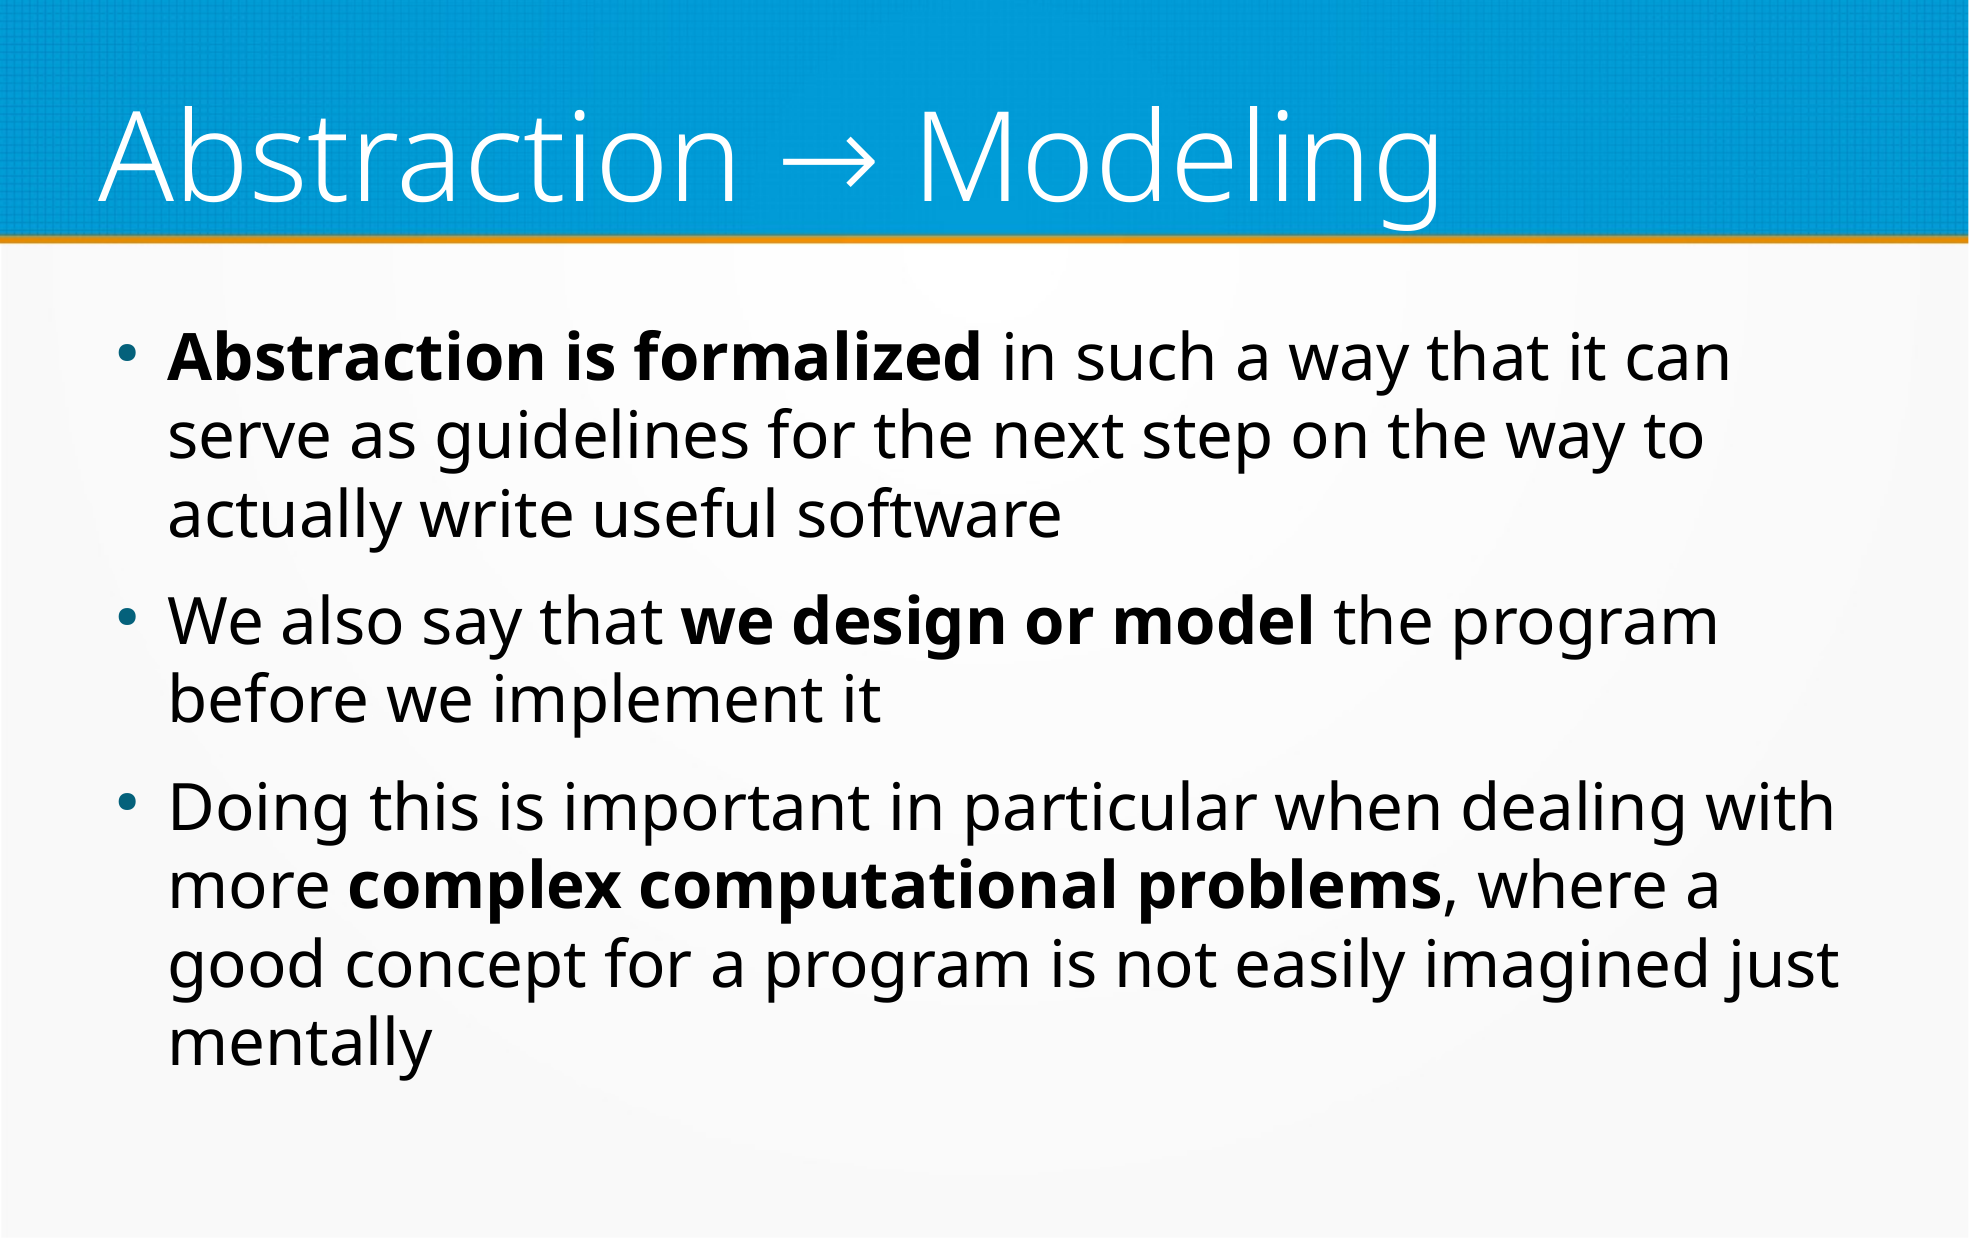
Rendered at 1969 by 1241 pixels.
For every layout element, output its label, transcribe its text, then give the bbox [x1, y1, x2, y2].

picture [0, 233, 1969, 1241]
title Abstraction → Modeling [98, 19, 1870, 227]
list Abstraction is formalized in such a way that it can serve as guidelines for the next step on the way to actually write useful software We also say that we design or model the program before we implement it Doing this is important in particular when dealing with more complex computational problems, where a good concept for a program is not easily imagined just mentally [98, 315, 1861, 1081]
